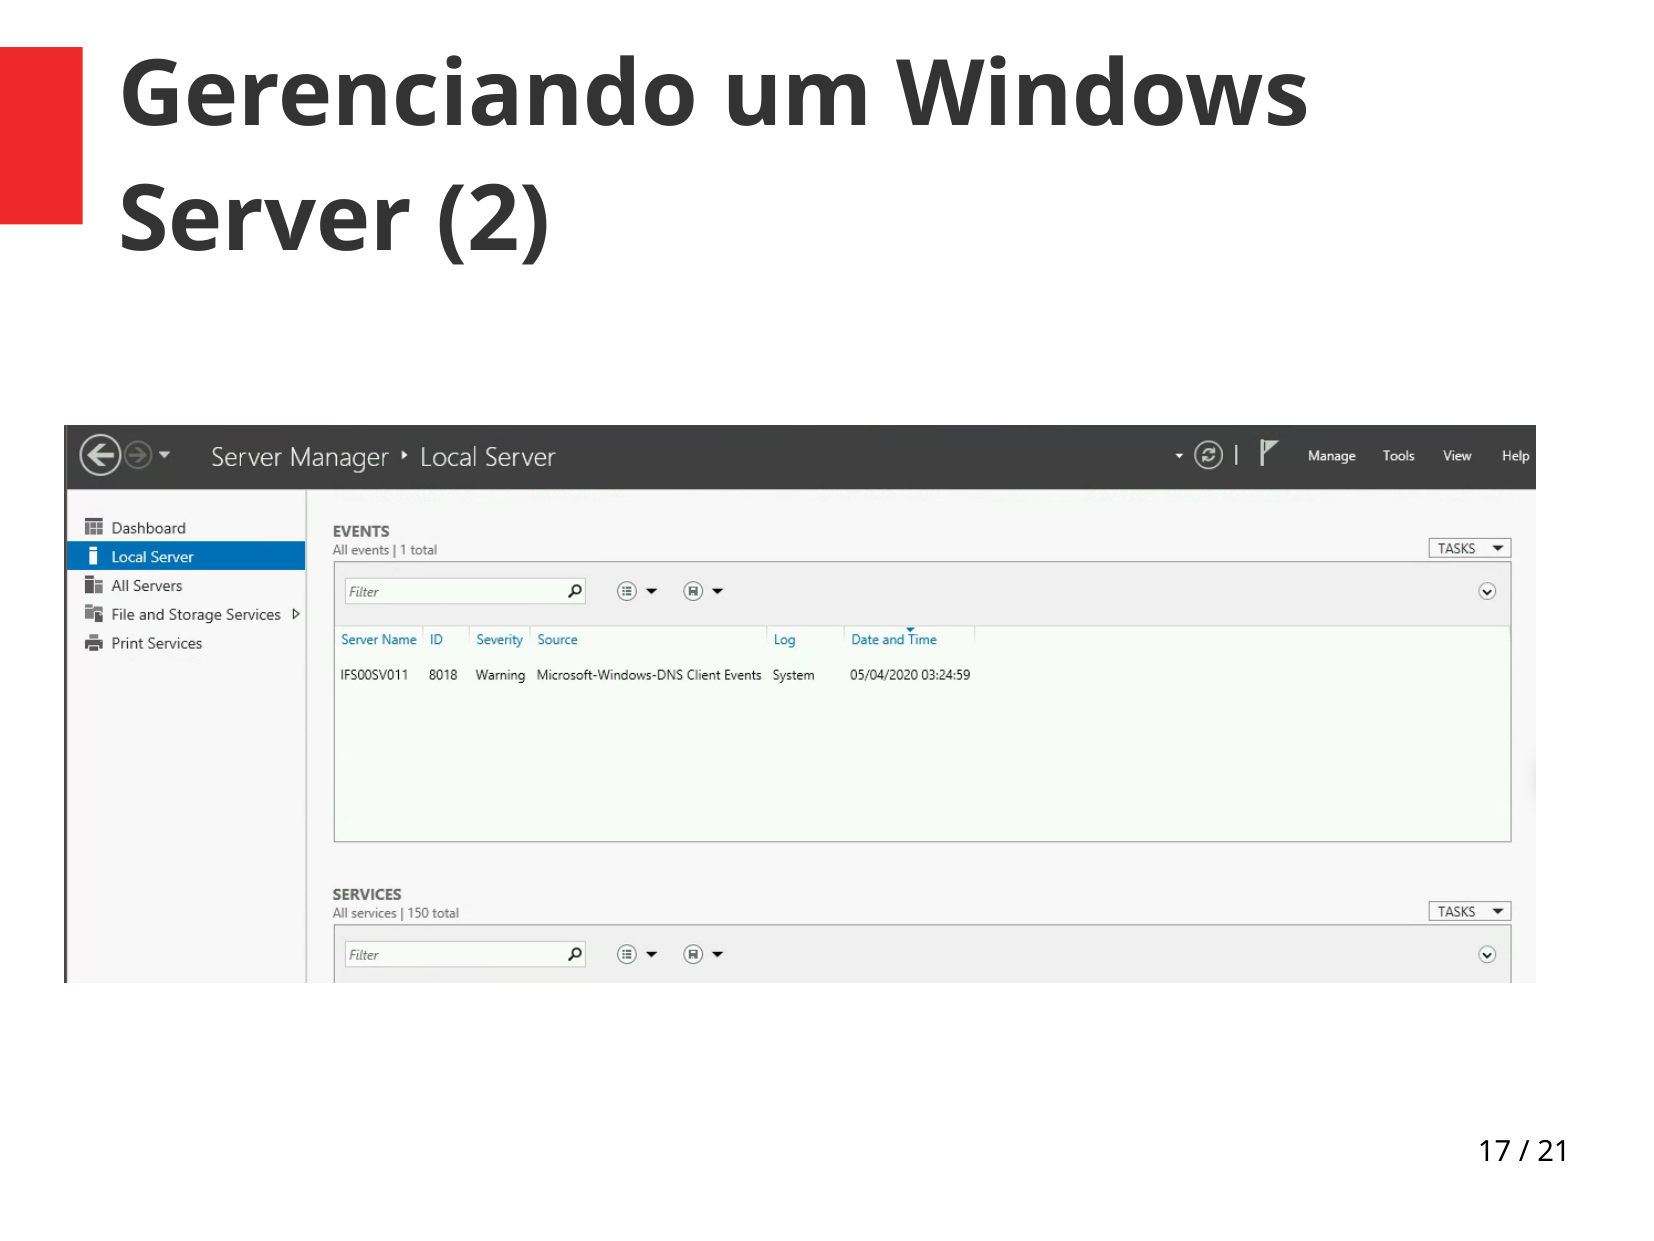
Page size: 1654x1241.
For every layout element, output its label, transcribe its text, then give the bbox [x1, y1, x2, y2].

picture [64, 425, 1536, 983]
title Gerenciando um Windows Server (2) [118, 45, 1571, 260]
